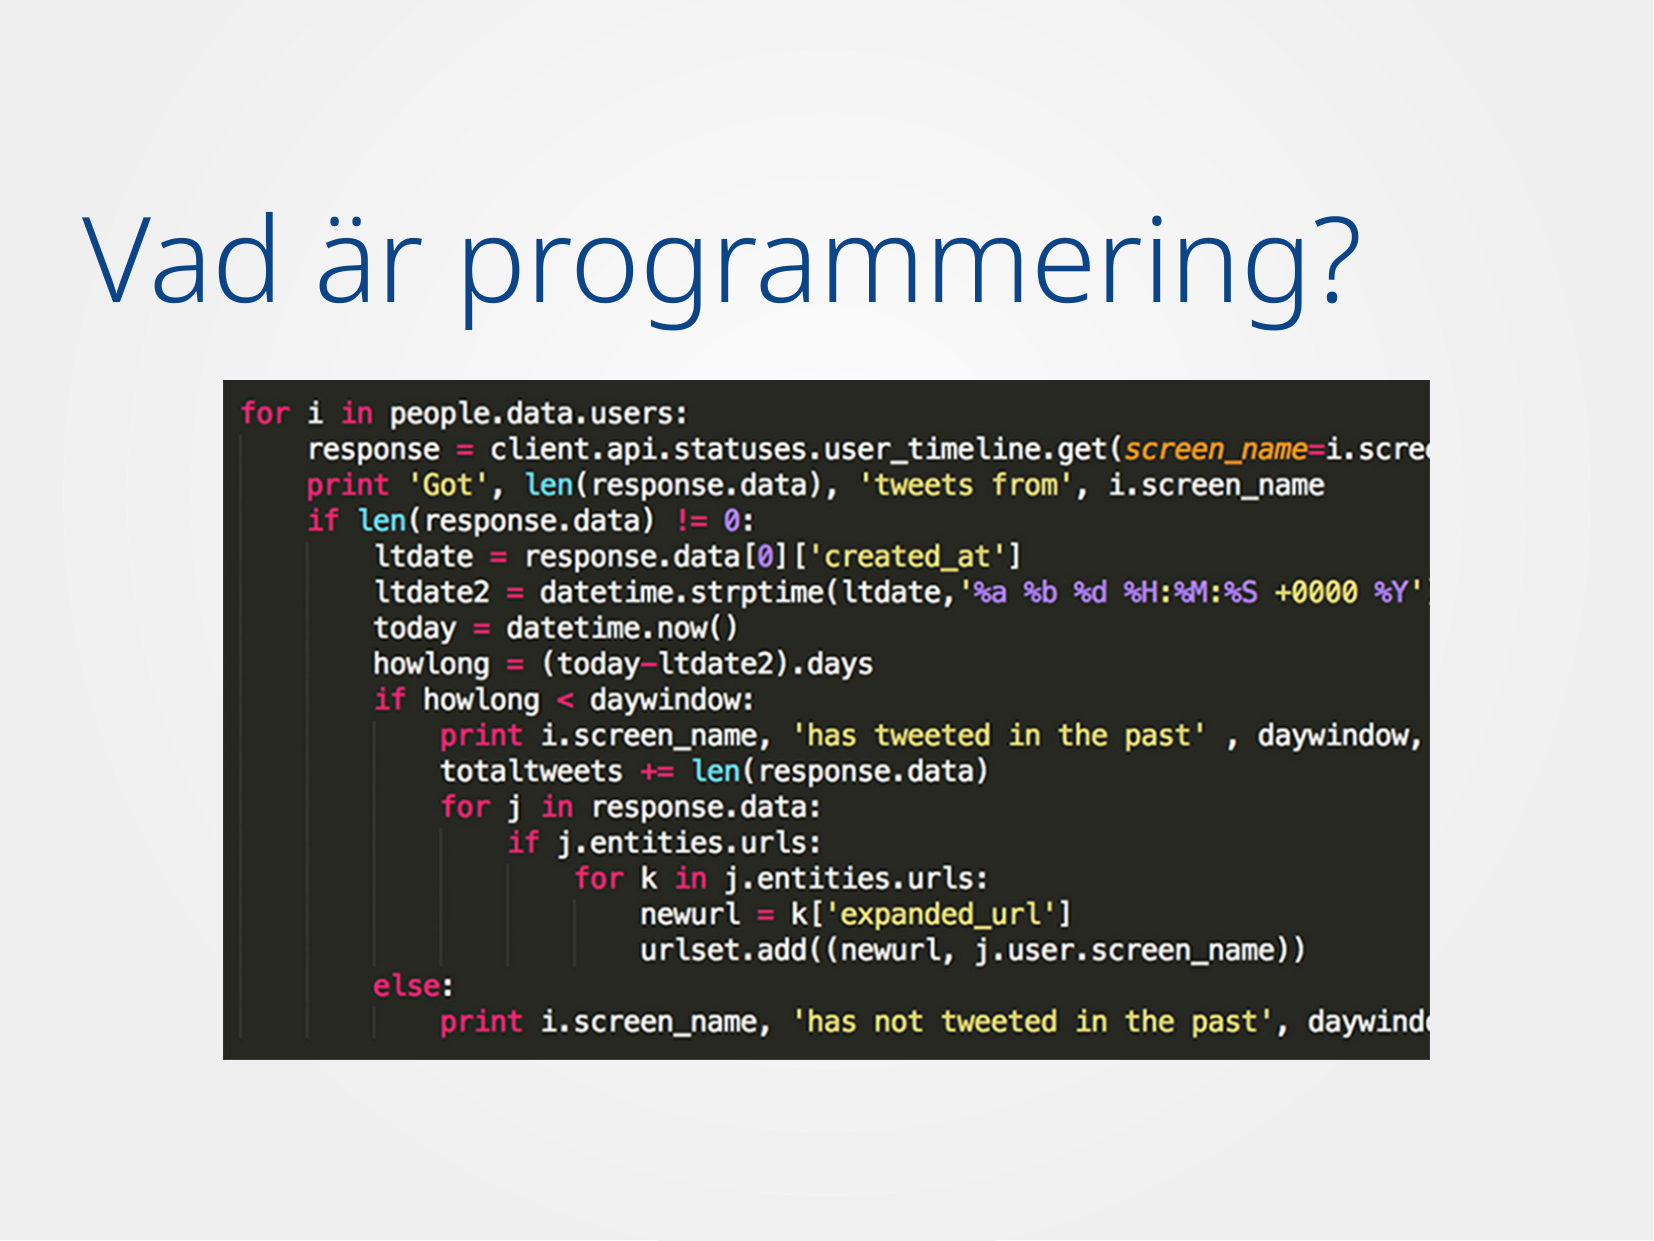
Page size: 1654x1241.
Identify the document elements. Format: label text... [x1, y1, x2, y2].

title Vad är programmering? [82, 80, 1572, 337]
picture [223, 380, 1430, 1060]
